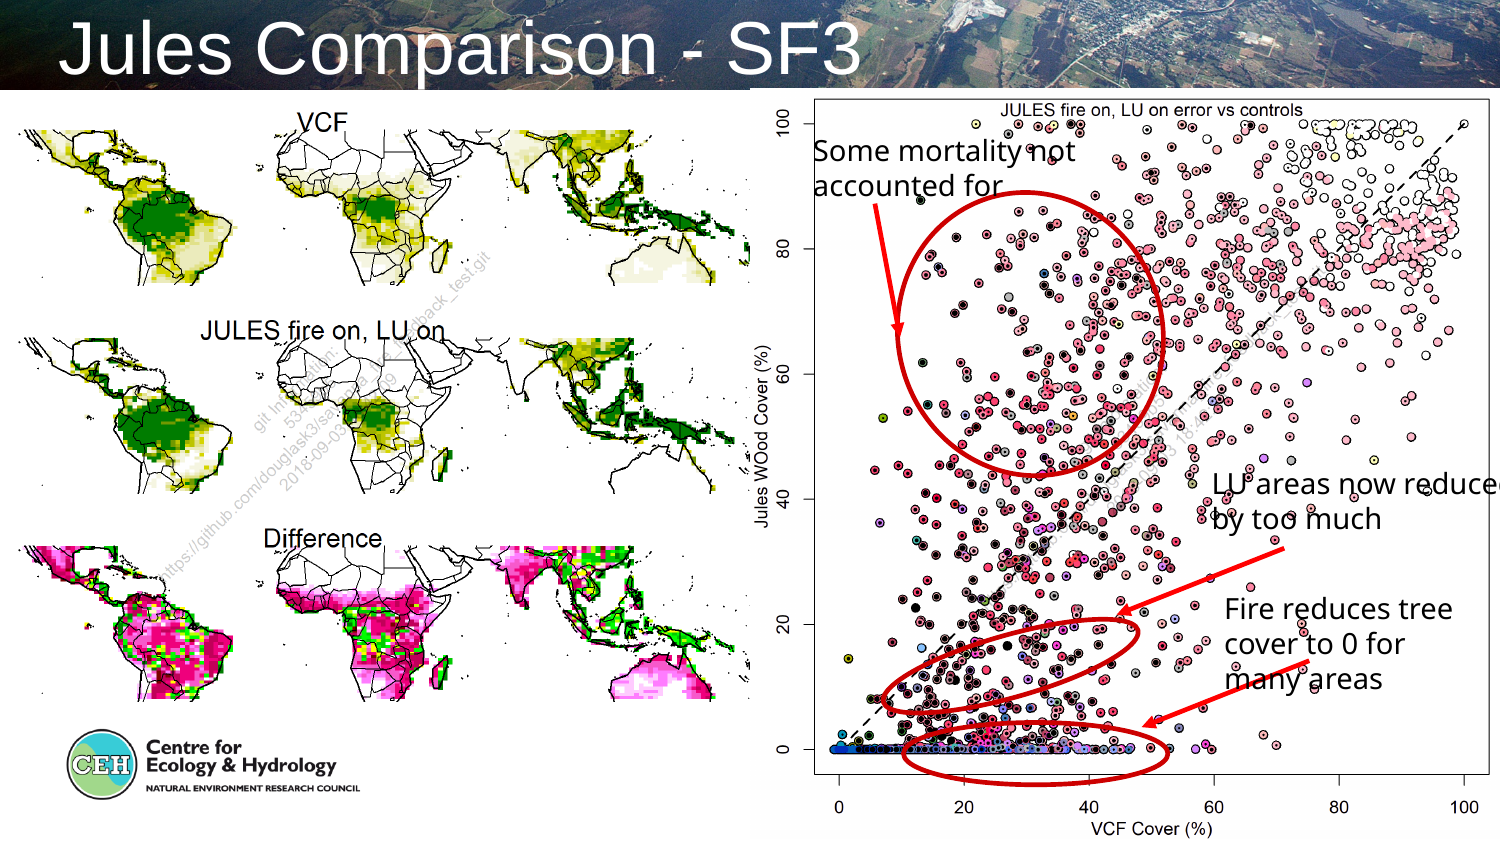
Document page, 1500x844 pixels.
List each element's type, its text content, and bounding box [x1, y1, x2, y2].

text_box Some mortality not accounted for [797, 116, 1137, 223]
picture [0, 88, 1500, 839]
picture [1226, 557, 1500, 575]
list Jules Comparison - SF3 [0, 0, 1500, 90]
text_box Fire reduces tree cover to 0 for many areas [1209, 575, 1500, 682]
text_box LU areas now reduced by too much [1196, 450, 1500, 557]
